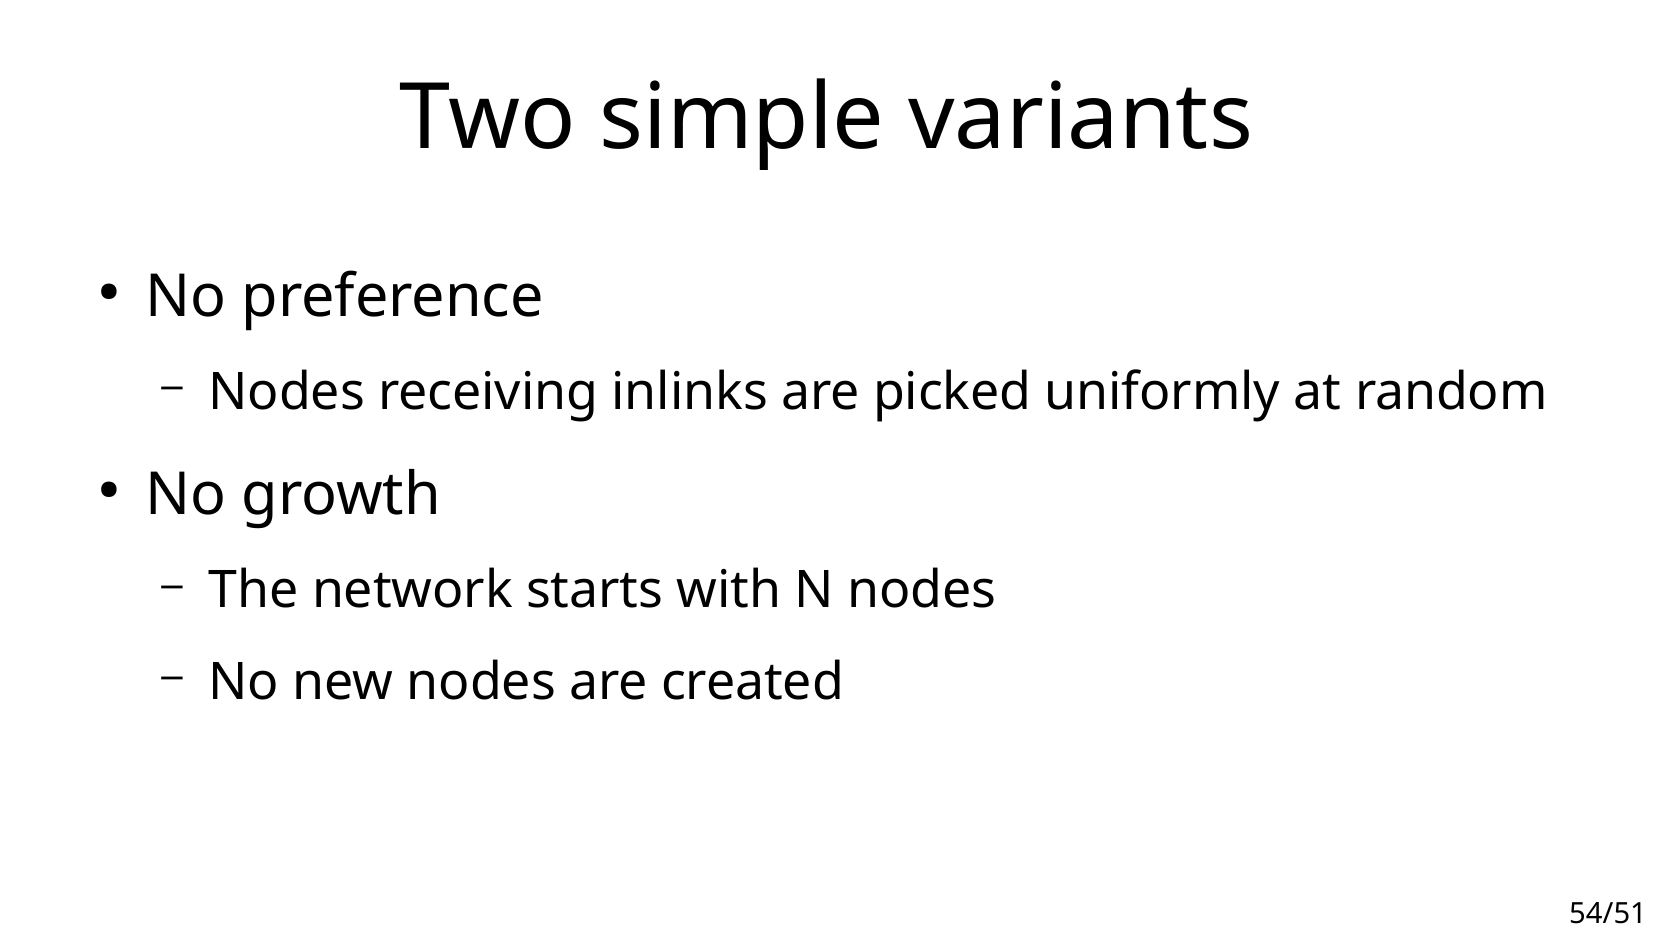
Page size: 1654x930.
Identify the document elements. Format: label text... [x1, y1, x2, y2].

list No preference Nodes receiving inlinks are picked uniformly at random No growth The network starts with N nodes No new nodes are created [82, 252, 1571, 793]
title Two simple variants [82, 1, 1571, 225]
